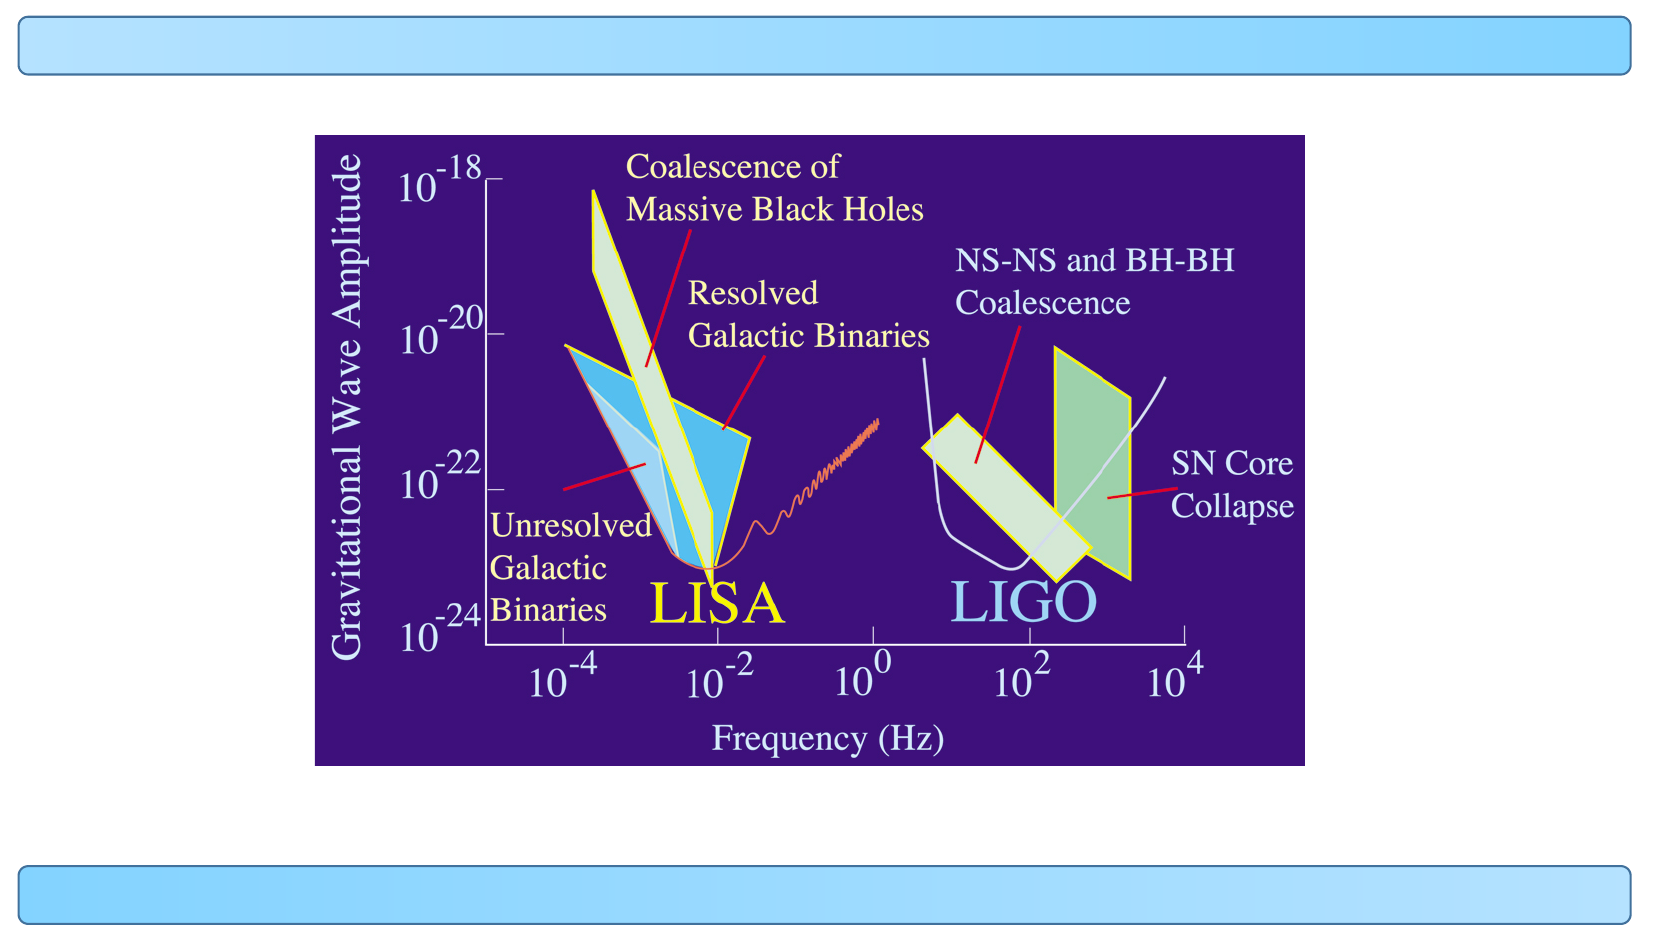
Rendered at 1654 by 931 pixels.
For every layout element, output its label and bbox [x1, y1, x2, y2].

picture [315, 135, 1306, 766]
